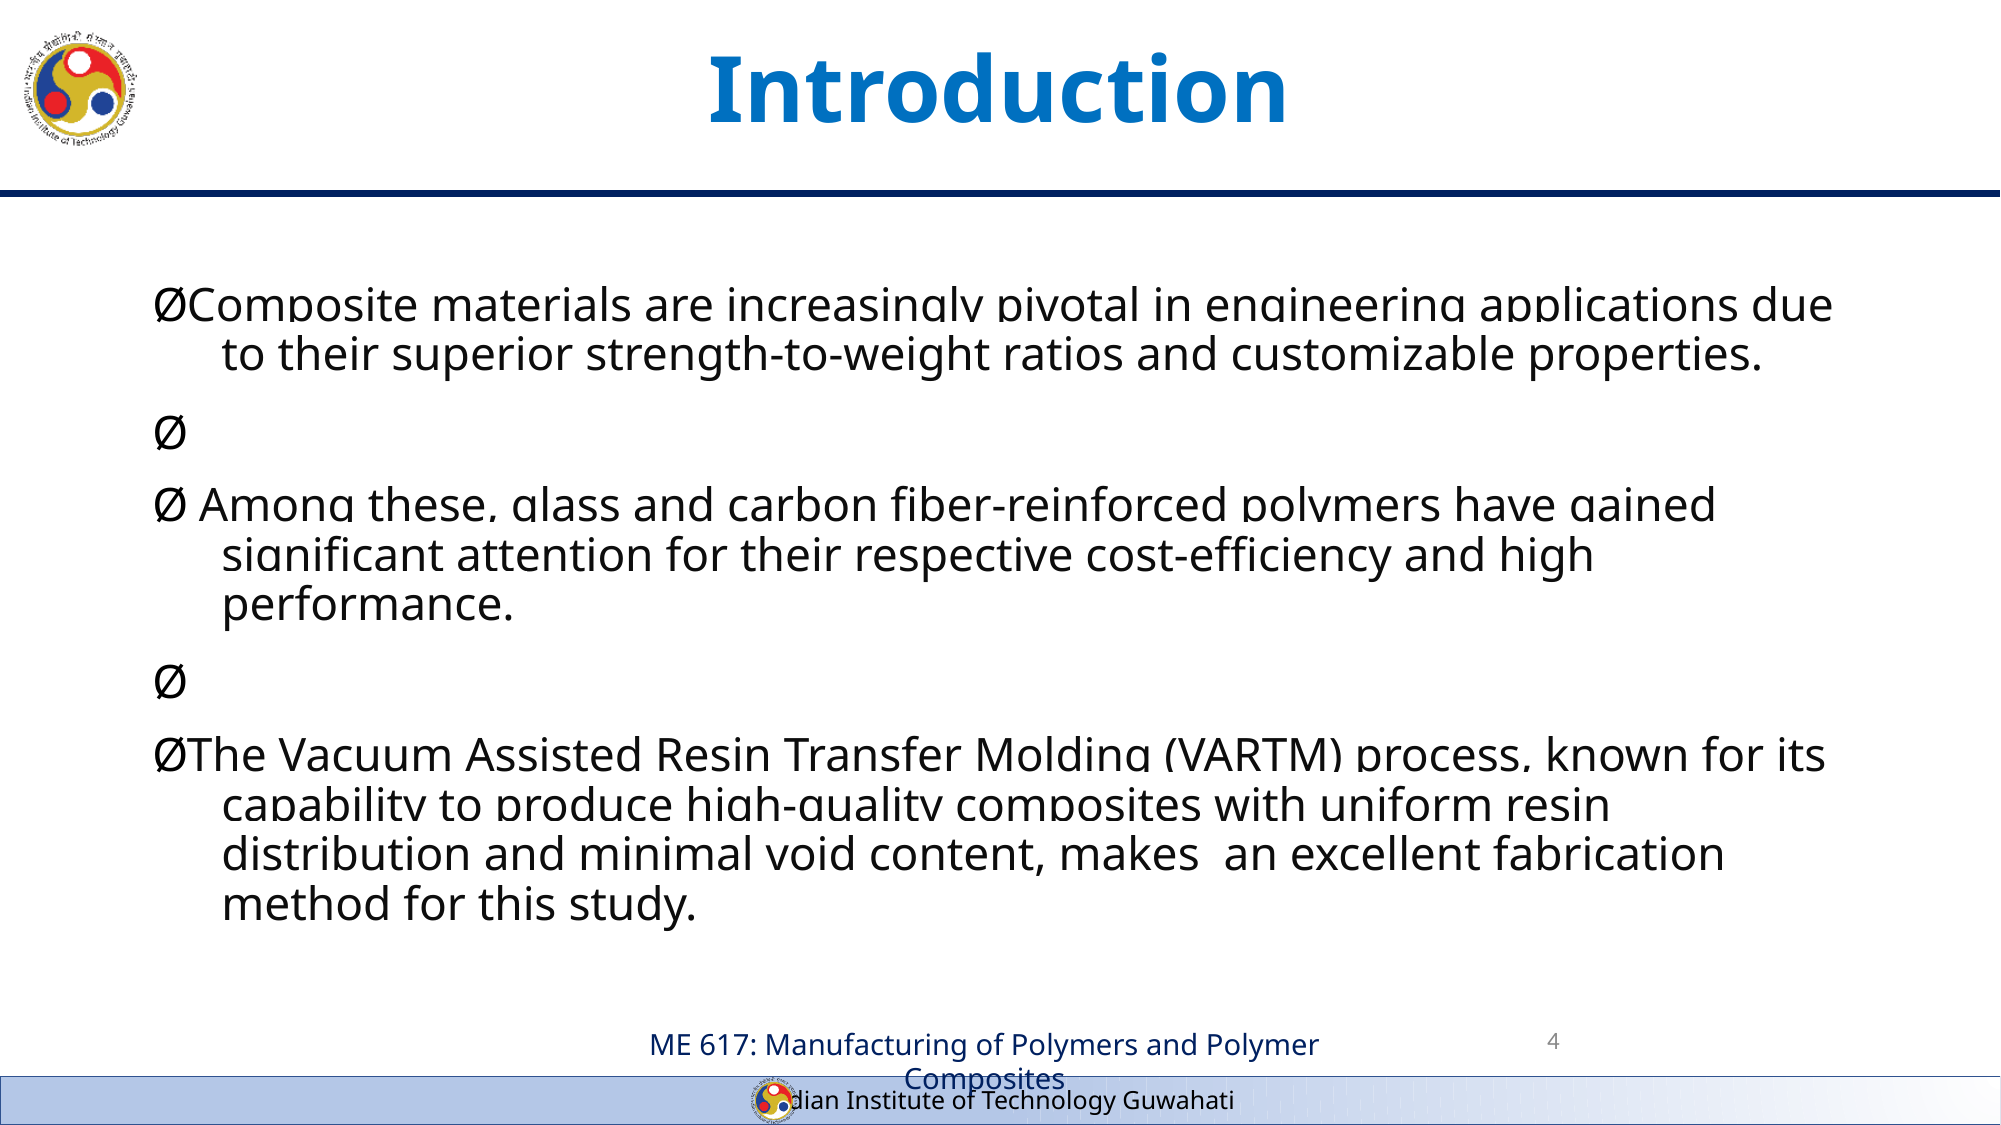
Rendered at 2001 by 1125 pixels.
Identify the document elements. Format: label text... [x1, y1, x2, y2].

list Composite materials are increasingly pivotal in engineering applications due to their superior strength-to-weight ratios and customizable properties. Among these, glass and carbon fiber-reinforced polymers have gained significant attention for their respective cost-efficiency and high performance. The Vacuum Assisted Resin Transfer Molding (VARTM) process, known for its capability to produce high-quality composites with uniform resin distribution and minimal void content, makes an excellent fabrication method for this study. [137, 274, 1863, 988]
title Introduction [137, 36, 1863, 155]
text_box [1531, 1009, 1982, 1070]
